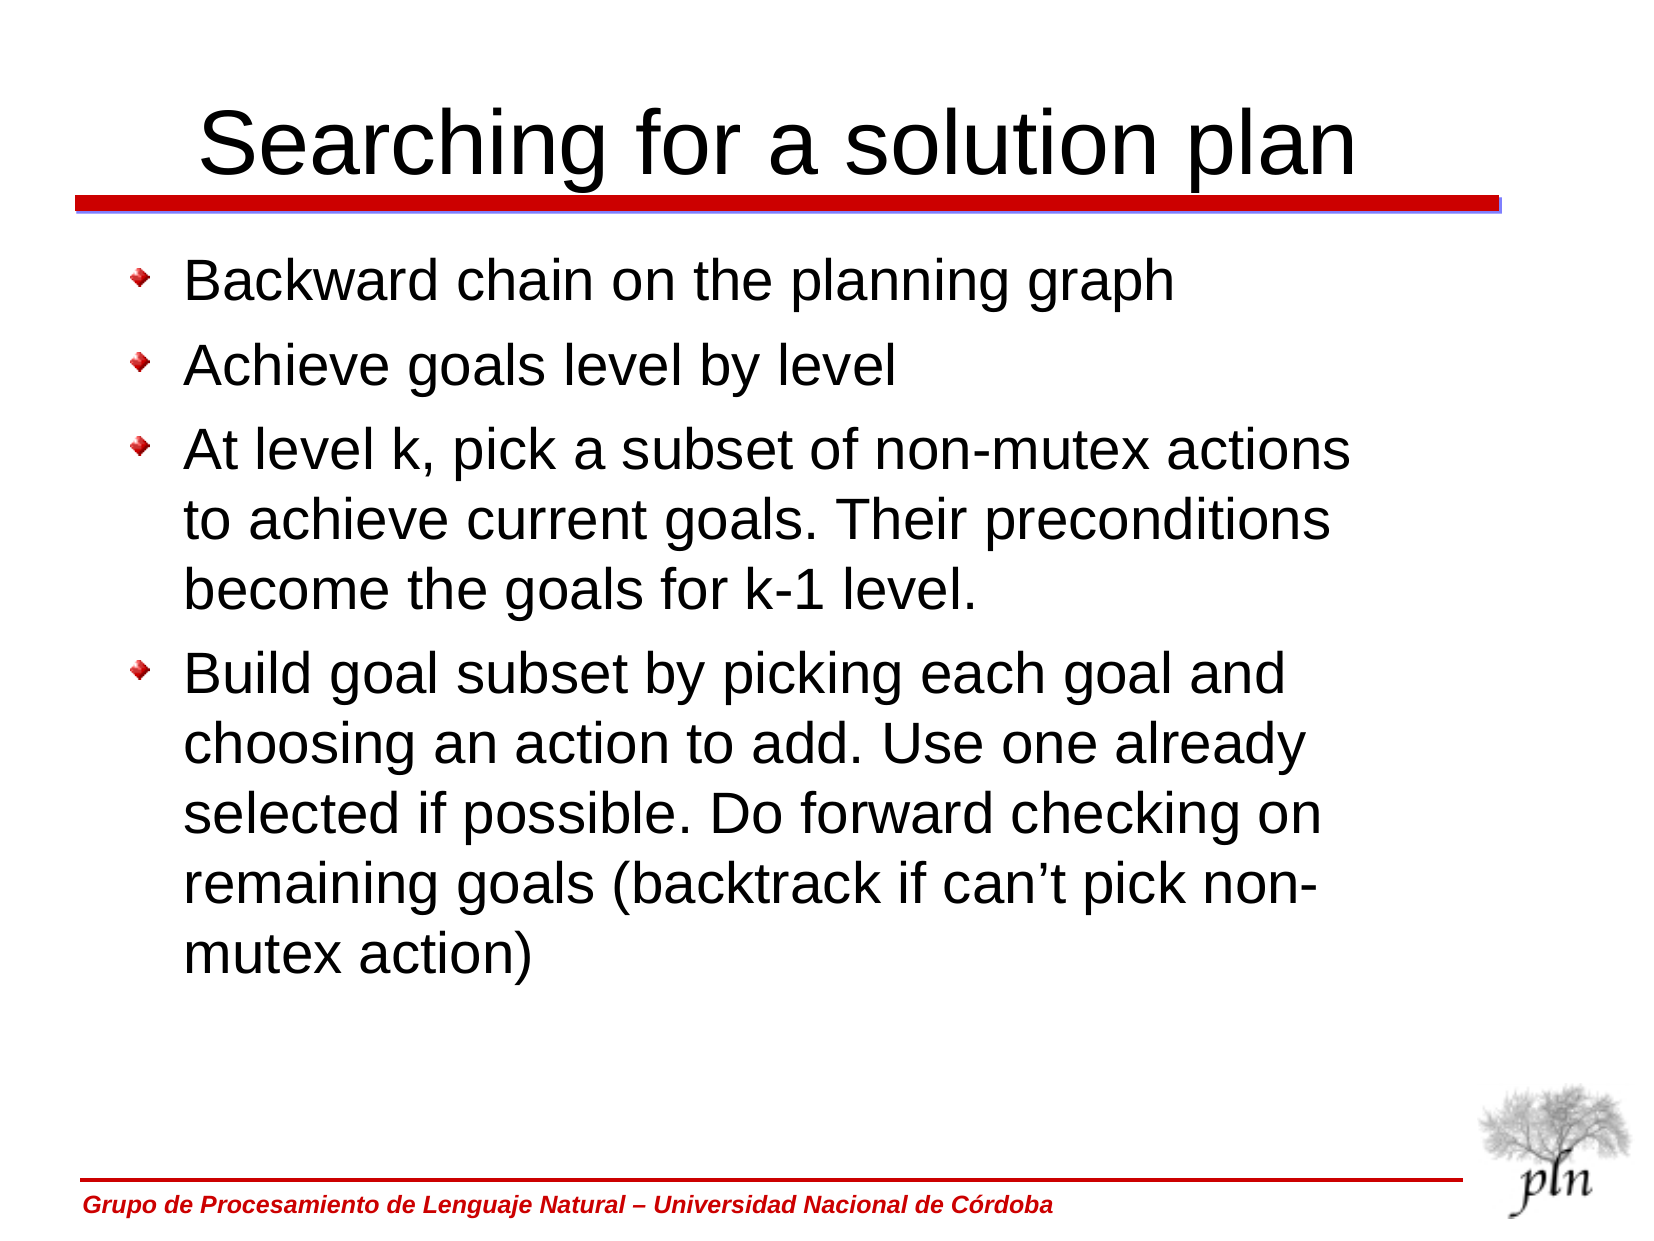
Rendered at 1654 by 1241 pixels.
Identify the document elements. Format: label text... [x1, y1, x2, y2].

list Backward chain on the planning graph Achieve goals level by level At level k, pick a subset of non-mutex actions to achieve current goals. Their preconditions become the goals for k-1 level. Build goal subset by picking each goal and choosing an action to add. Use one already selected if possible. Do forward checking on remaining goals (backtrack if can’t pick non-mutex action) [98, 235, 1426, 1013]
picture [1477, 1083, 1635, 1219]
title Searching for a solution plan [100, 12, 1426, 200]
